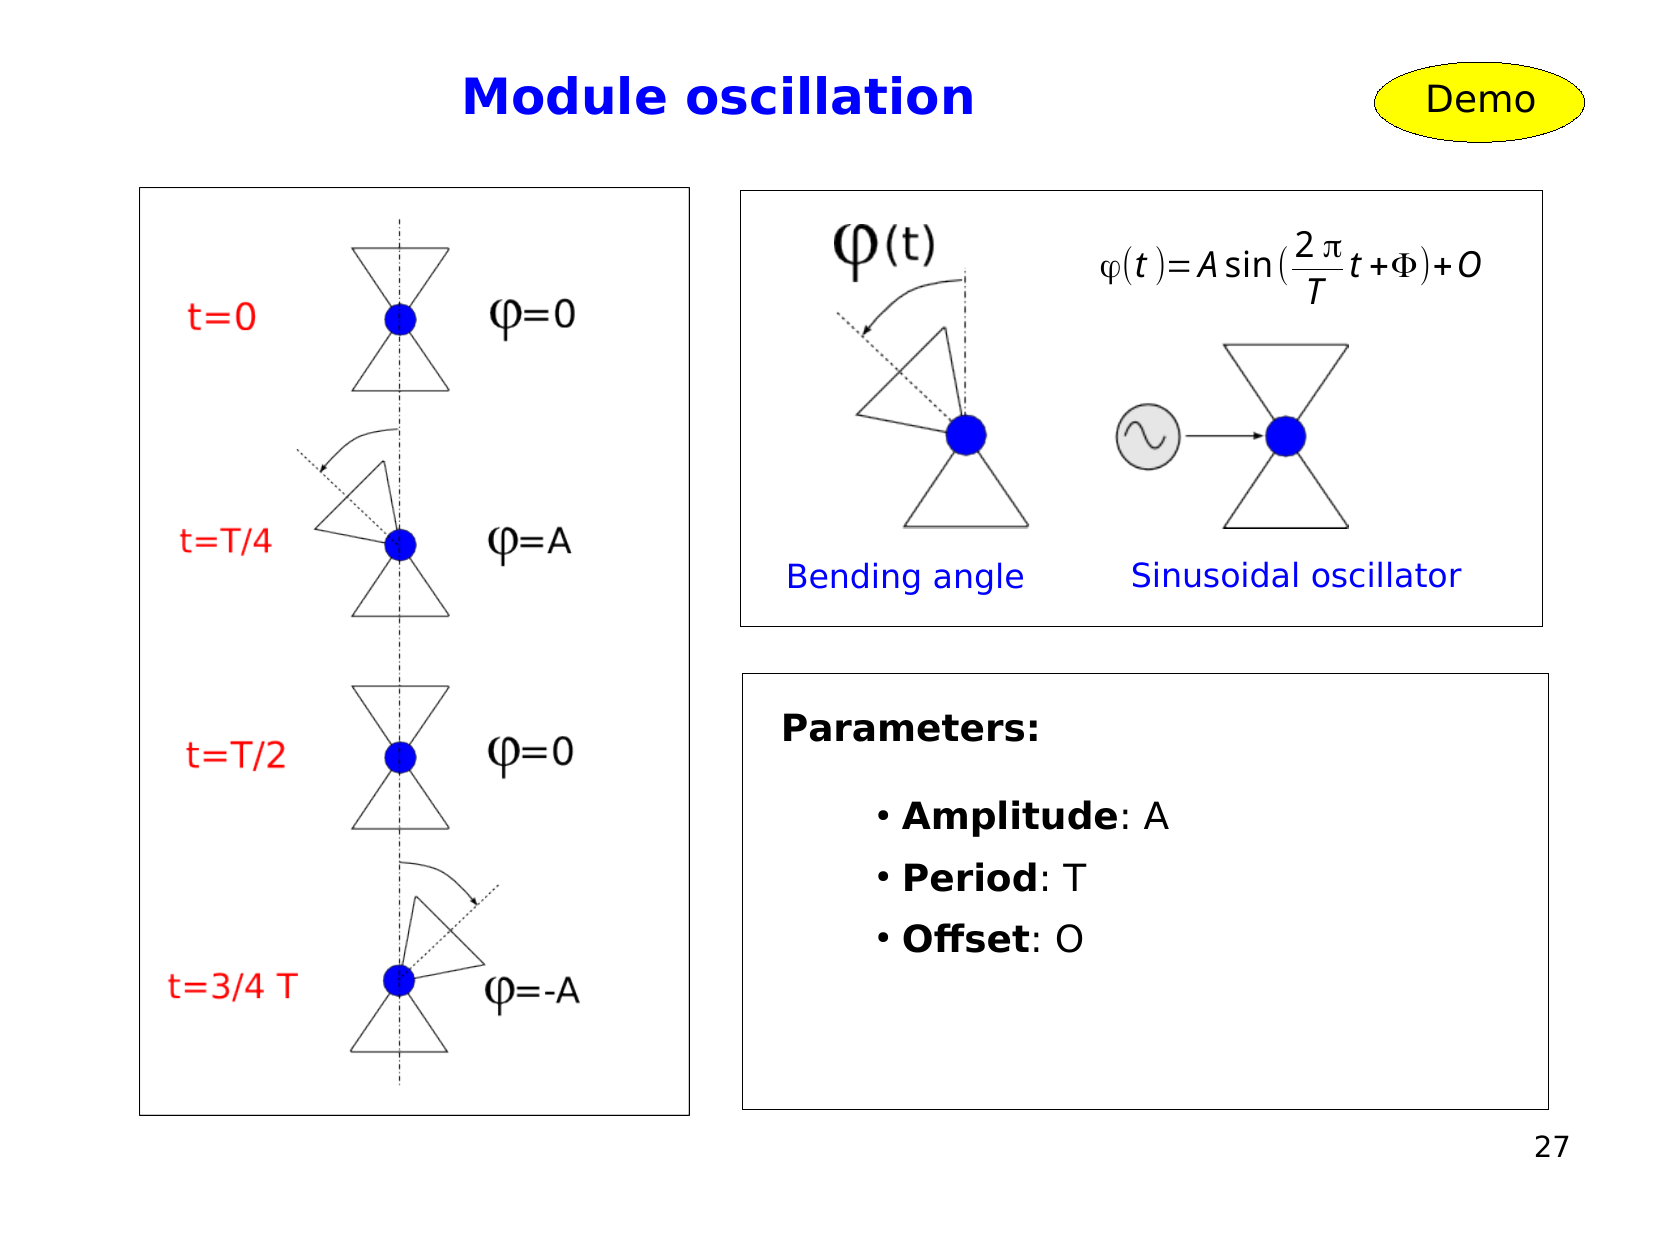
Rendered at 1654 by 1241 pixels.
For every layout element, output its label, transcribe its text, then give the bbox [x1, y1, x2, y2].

picture [834, 224, 1349, 529]
text_box [1416, 62, 1543, 70]
text_box Sinusoidal oscillator [1116, 549, 1477, 604]
text_box Module oscillation [446, 60, 991, 134]
picture [139, 187, 690, 1116]
text_box Bending angle [771, 550, 1040, 605]
text_box Amplitude: A Period: T Offset: O [861, 787, 1185, 969]
text_box Demo [1410, 70, 1552, 129]
chart [1091, 223, 1492, 314]
text_box Parameters: [766, 699, 1056, 758]
text_box [1374, 72, 1585, 143]
